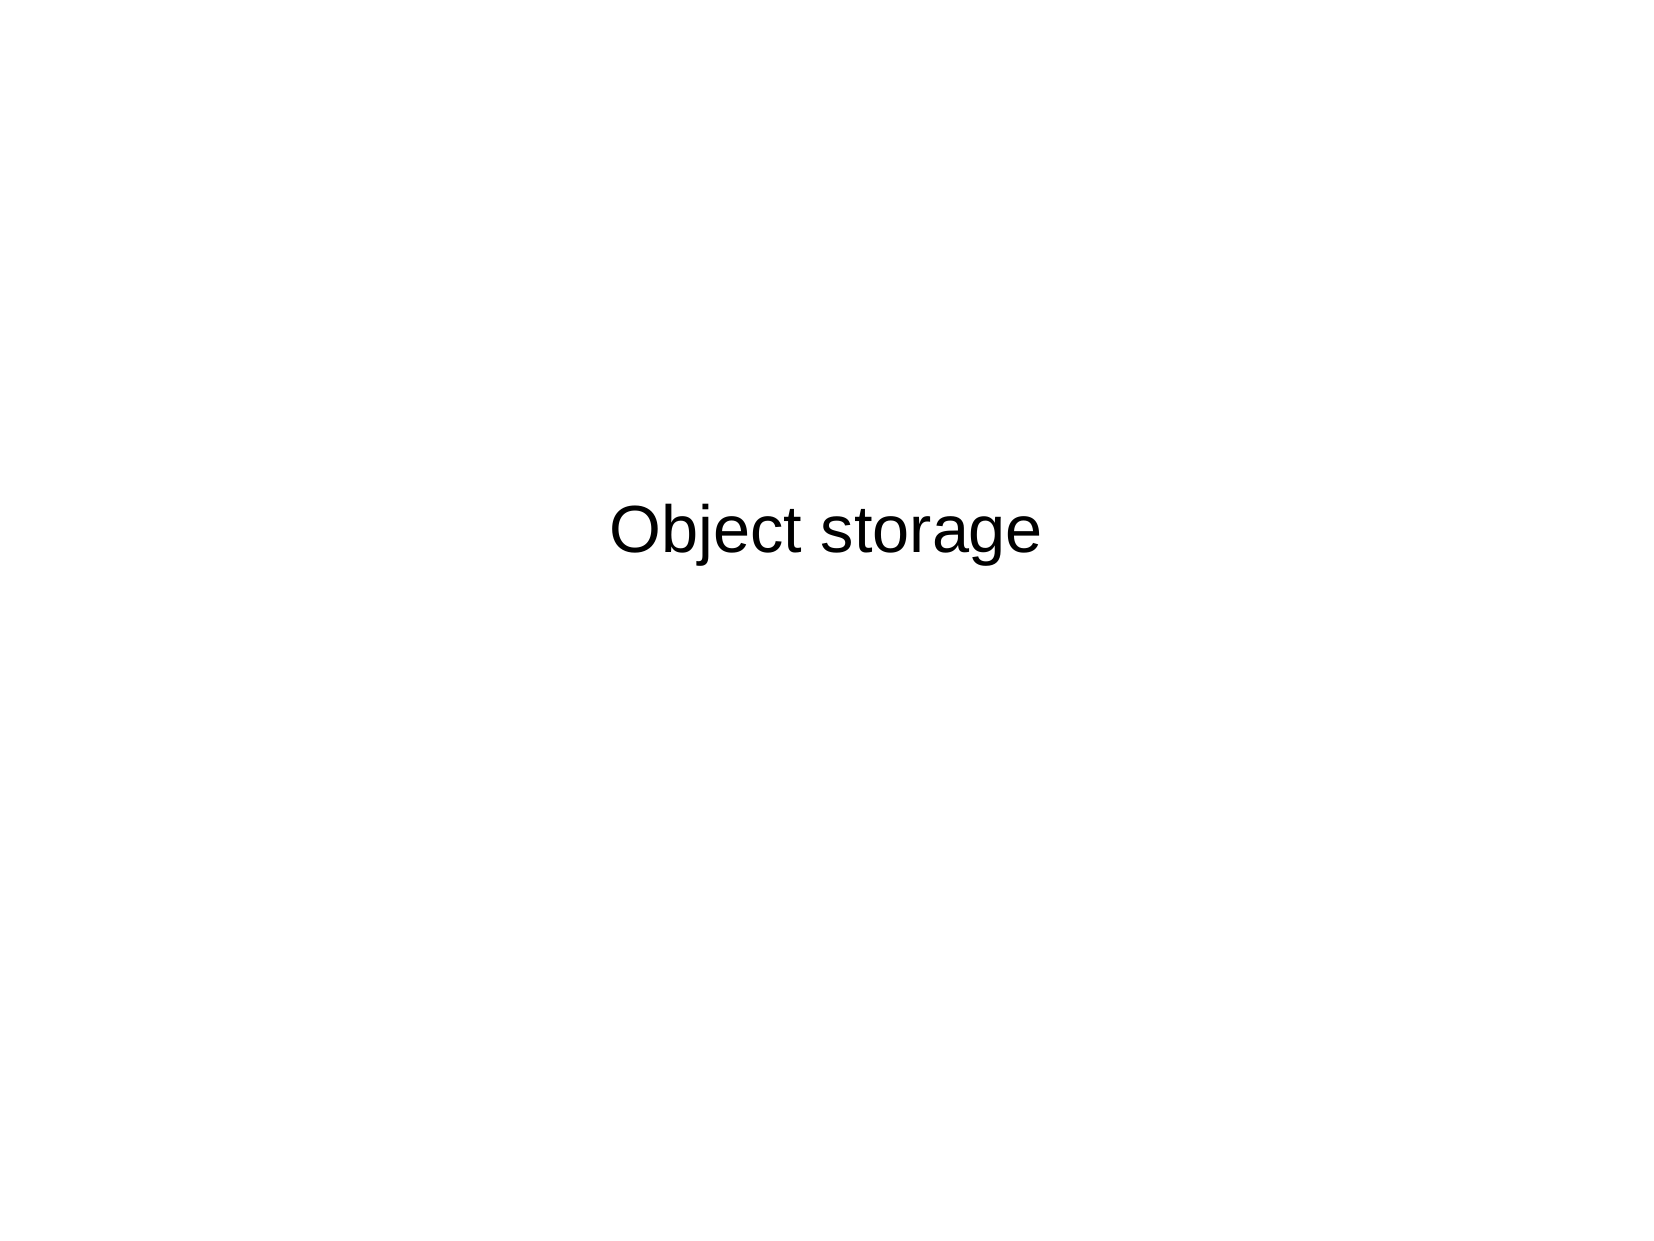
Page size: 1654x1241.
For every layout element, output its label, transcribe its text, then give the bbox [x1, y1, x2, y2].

subtitle Object storage [82, 49, 1571, 1010]
